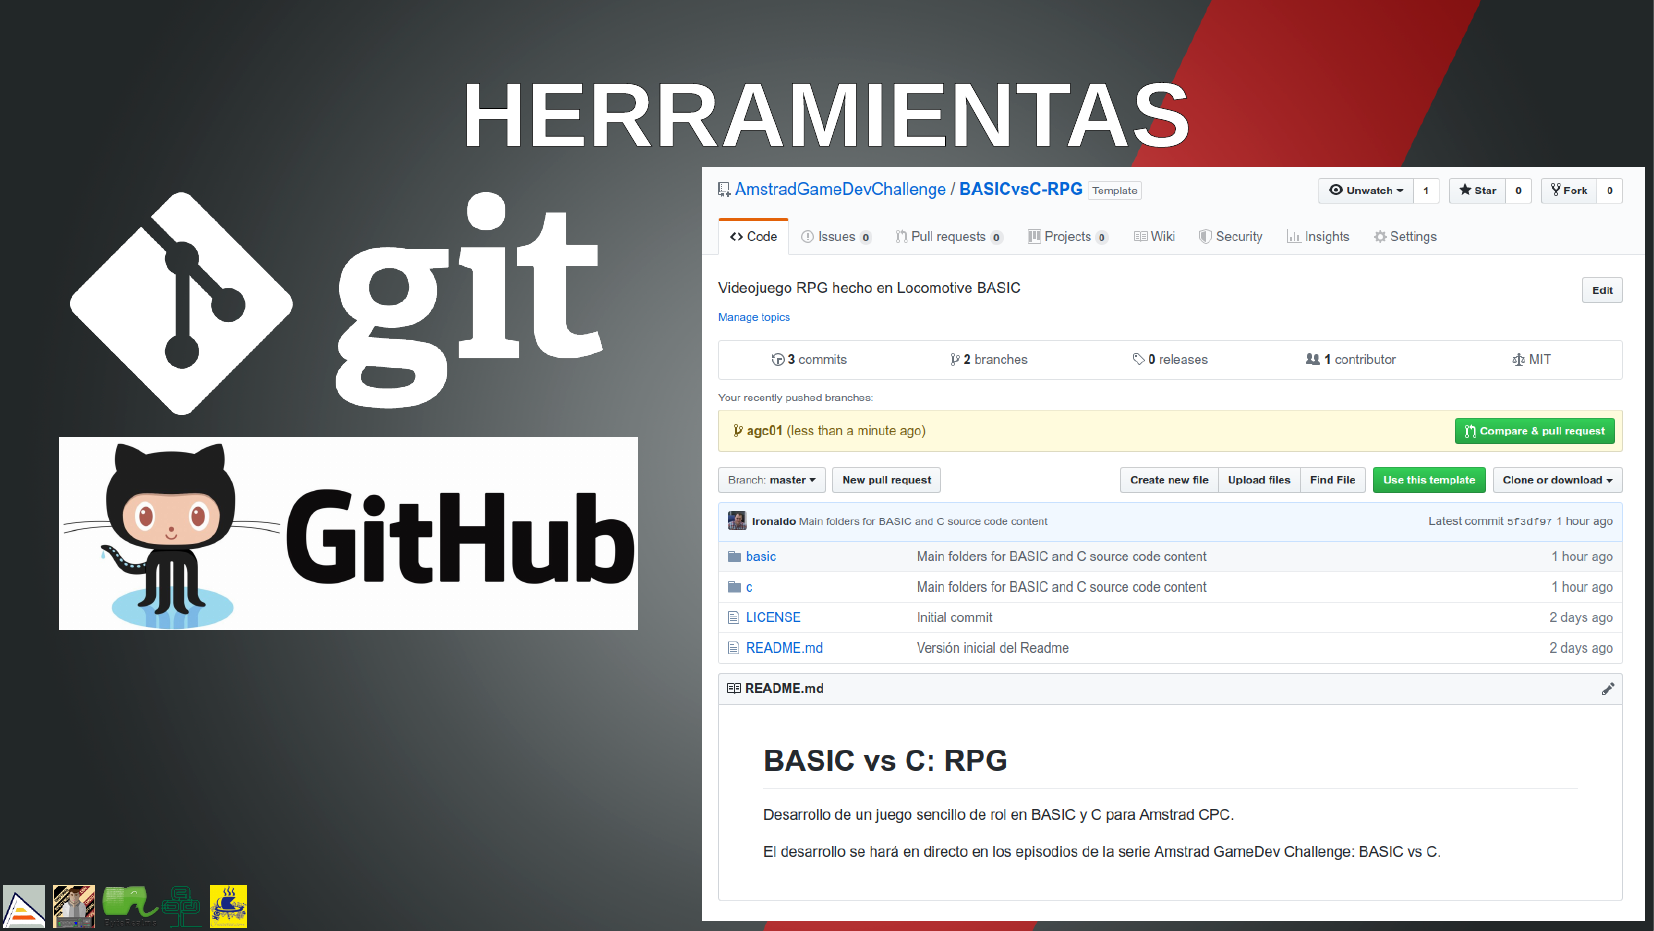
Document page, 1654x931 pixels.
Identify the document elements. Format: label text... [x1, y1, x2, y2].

picture [0, 0, 1654, 931]
title HERRAMIENTAS [82, 37, 1571, 193]
